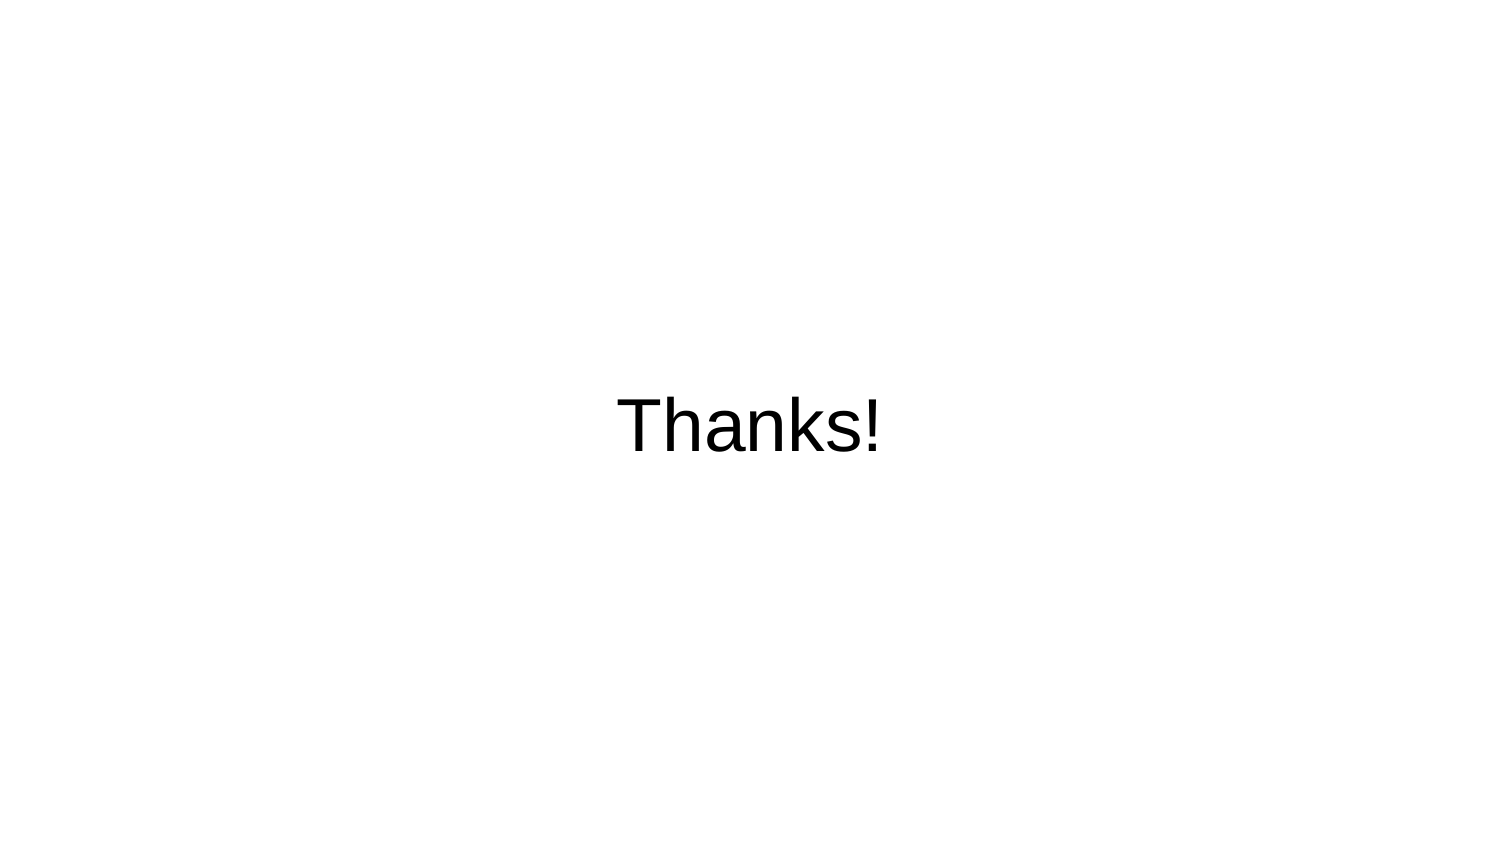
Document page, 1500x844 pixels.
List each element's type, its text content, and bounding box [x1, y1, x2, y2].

title Thanks! [51, 352, 1449, 491]
